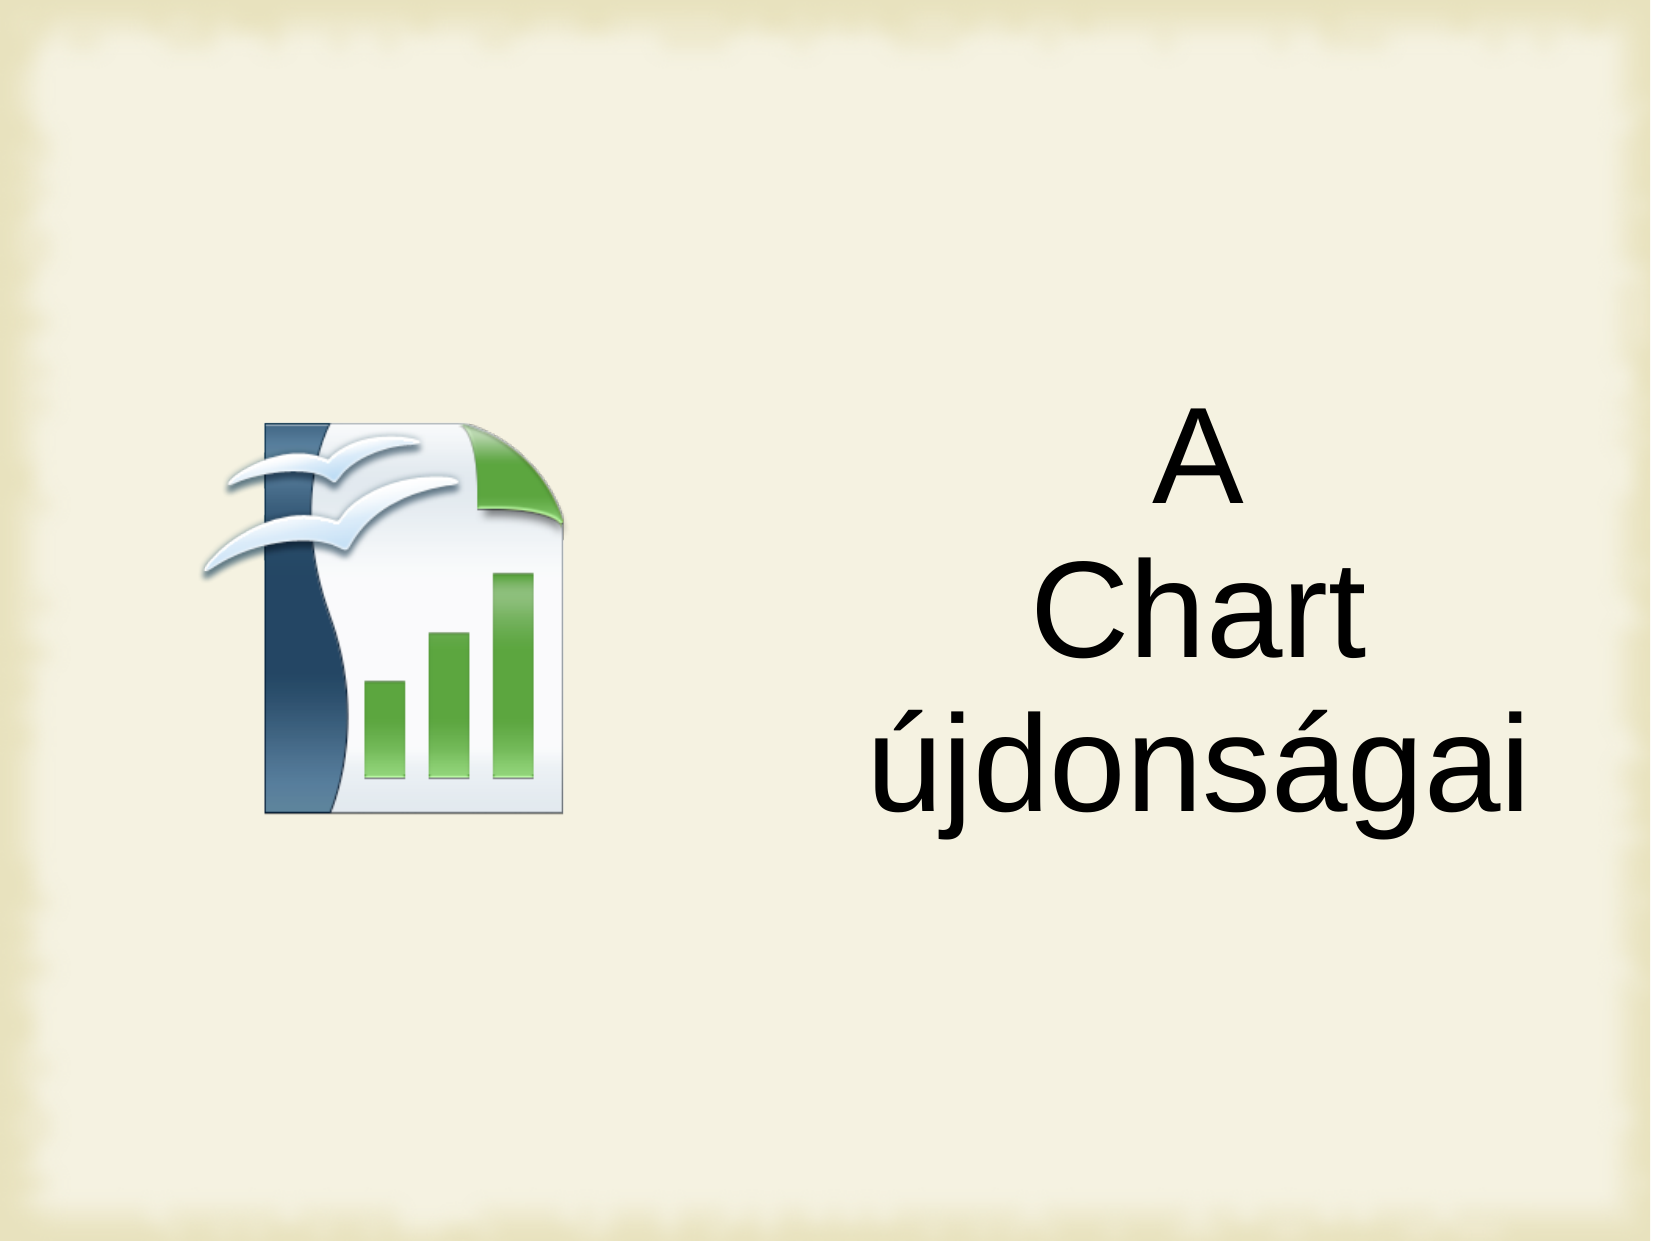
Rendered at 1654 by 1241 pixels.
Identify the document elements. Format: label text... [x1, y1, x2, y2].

picture [0, 0, 1651, 1241]
subtitle A Chart újdonságai [826, 118, 1571, 1102]
